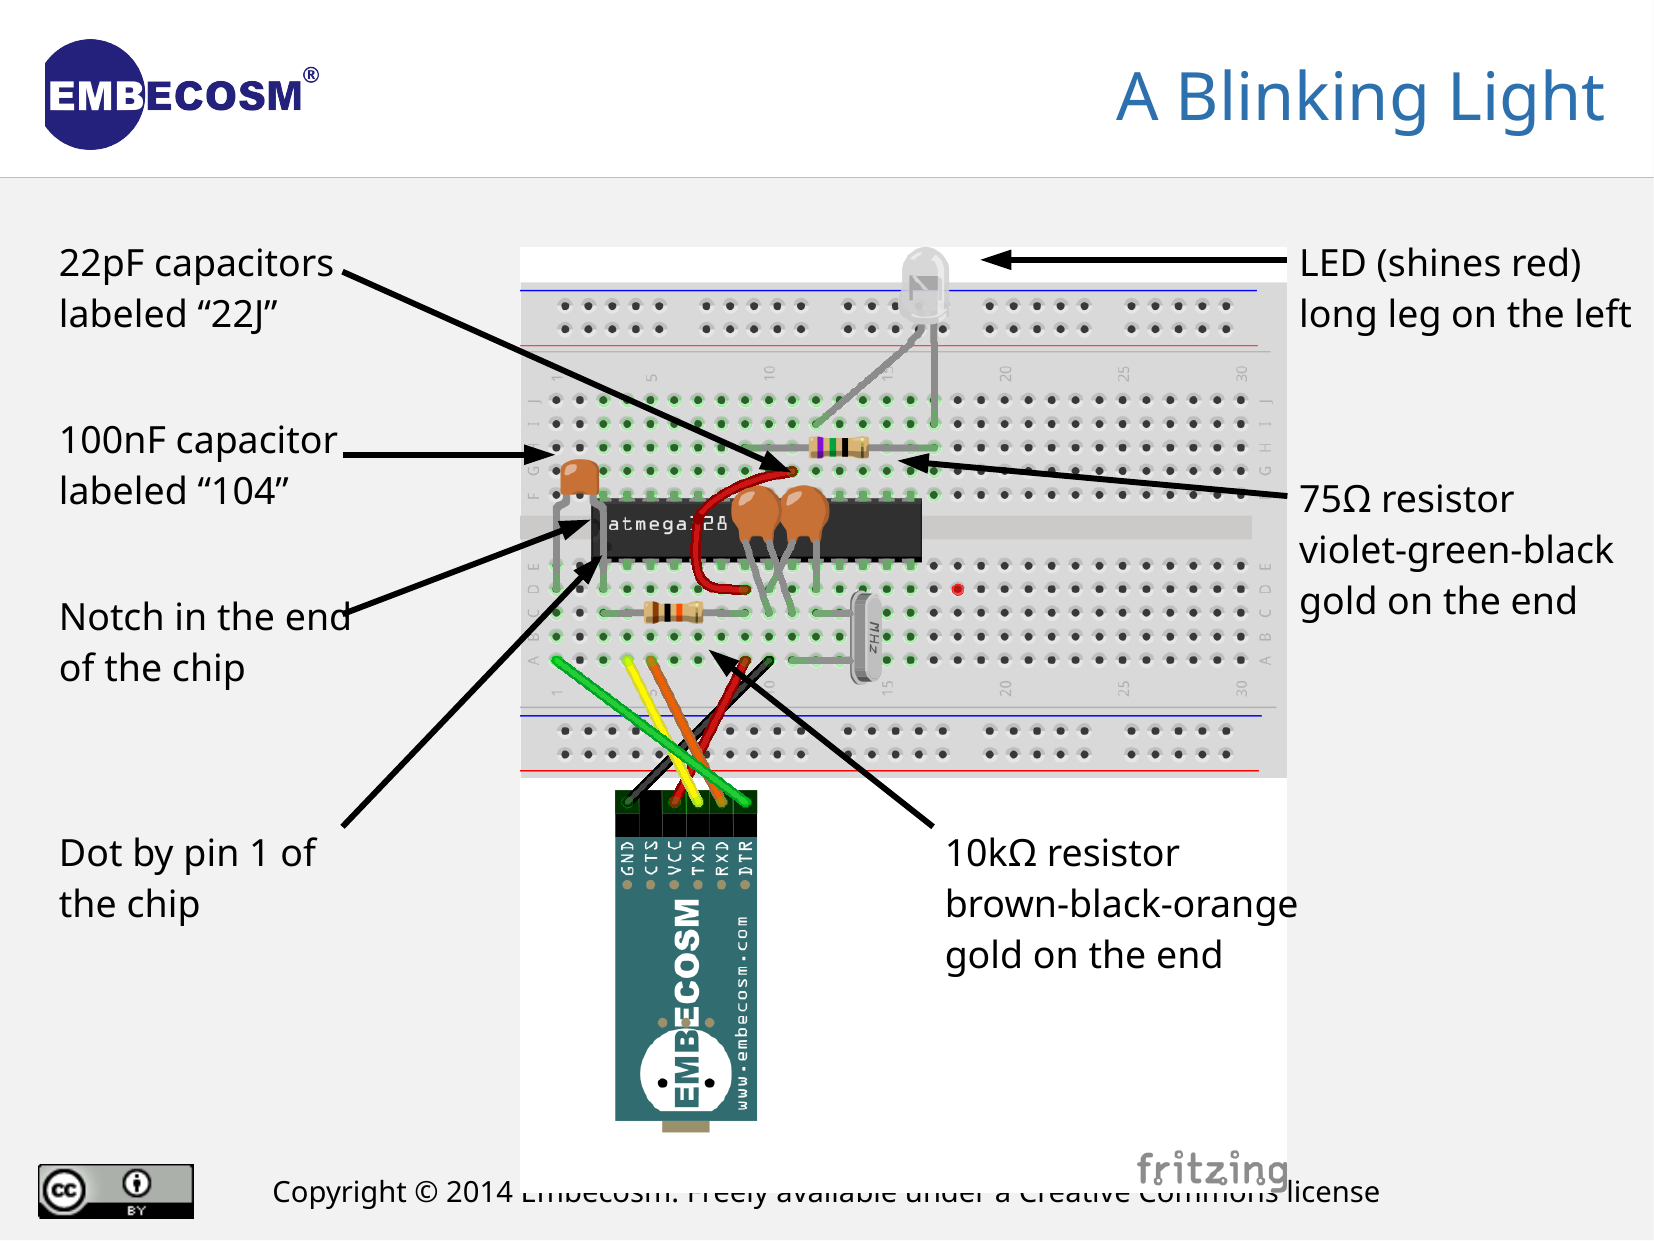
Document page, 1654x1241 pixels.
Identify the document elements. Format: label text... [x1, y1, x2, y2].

text_box Dot by pin 1 of the chip [59, 826, 355, 973]
title A Blinking Light [330, 23, 1607, 166]
text_box 22pF capacitors labeled “22J” [59, 236, 414, 334]
picture [45, 39, 319, 150]
picture [520, 247, 1287, 1193]
picture [38, 1164, 194, 1219]
text_box LED (shines red) long leg on the left [1299, 236, 1654, 383]
text_box Notch in the end of the chip [59, 590, 355, 737]
text_box 10kΩ resistor brown-black-orange gold on the end [944, 826, 1300, 973]
text_box 75Ω resistor violet-green-black gold on the end [1299, 472, 1654, 619]
text_box 100nF capacitor labeled “104” [59, 413, 414, 511]
